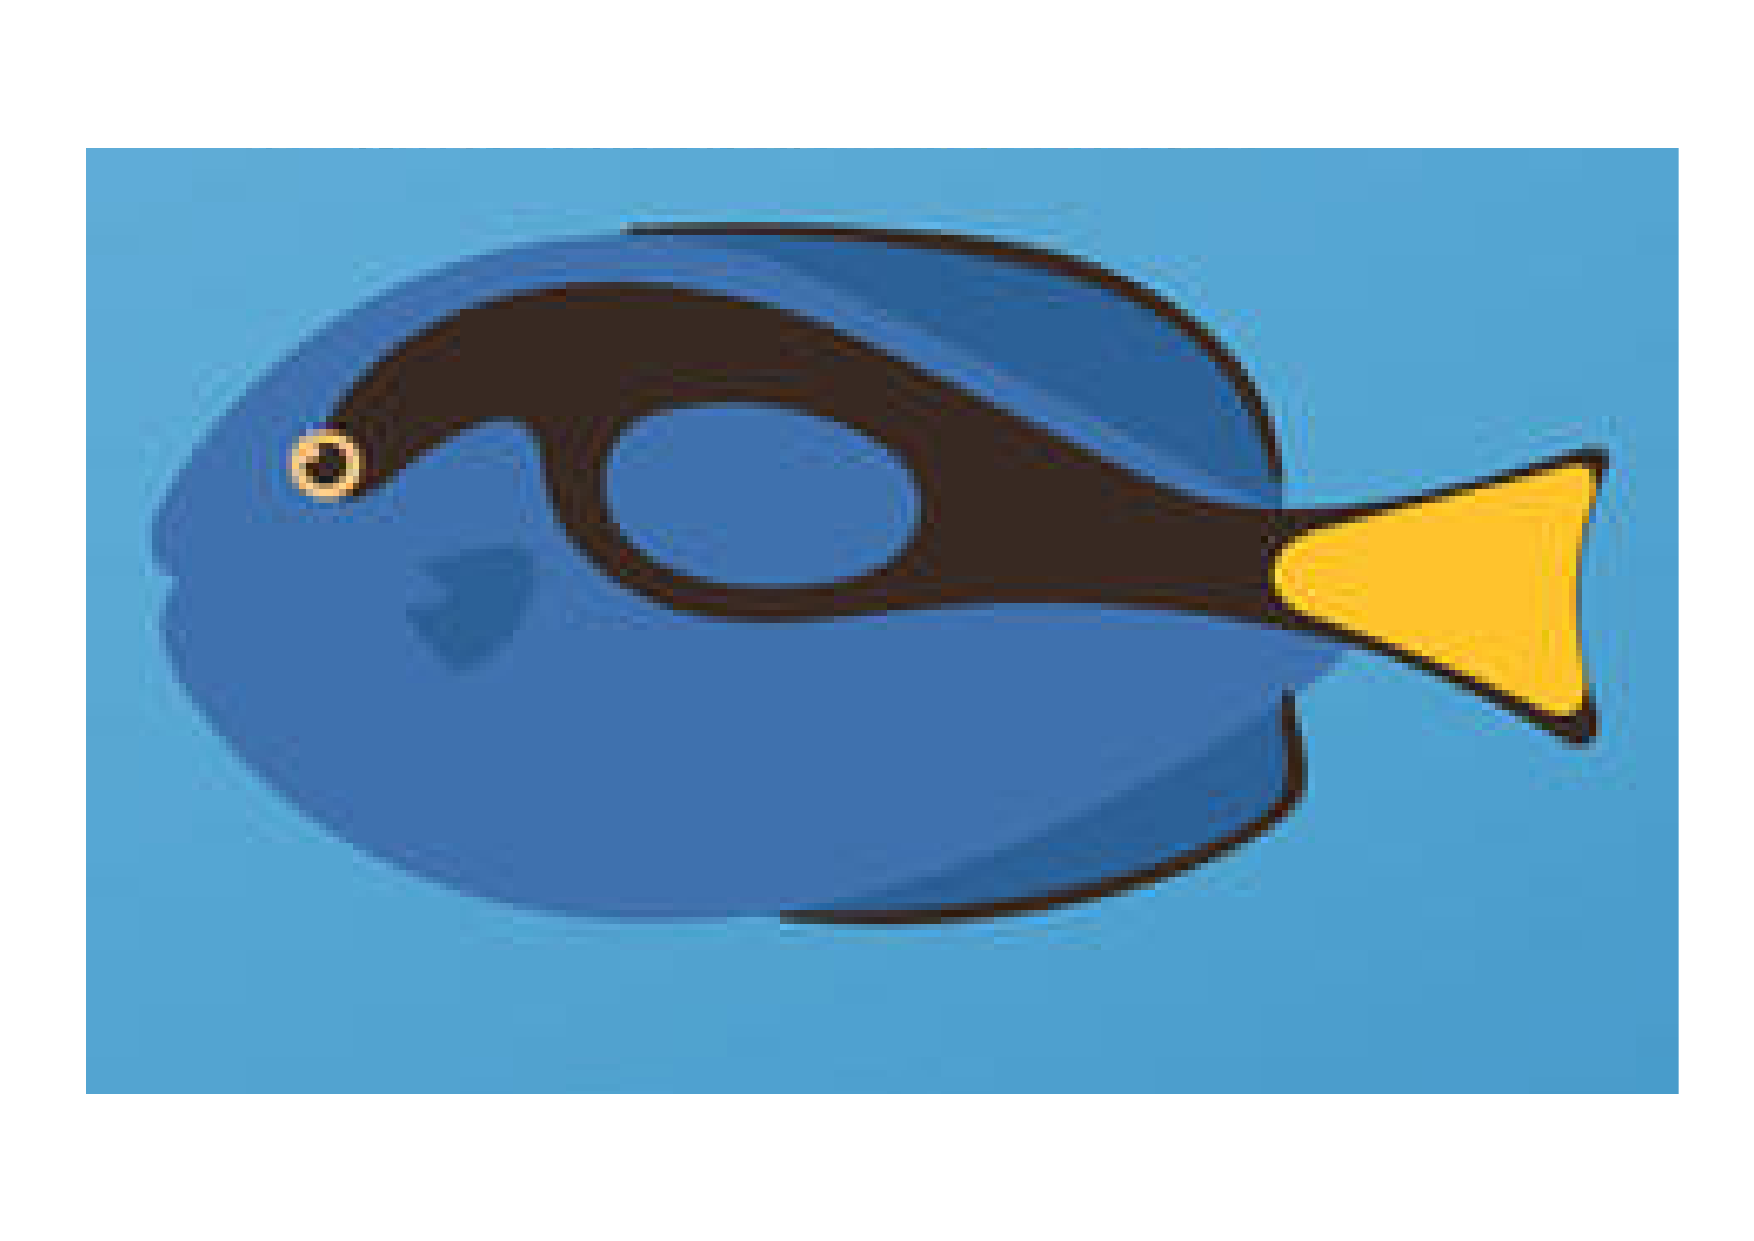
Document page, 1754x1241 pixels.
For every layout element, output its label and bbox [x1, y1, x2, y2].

picture [86, 148, 1679, 1094]
